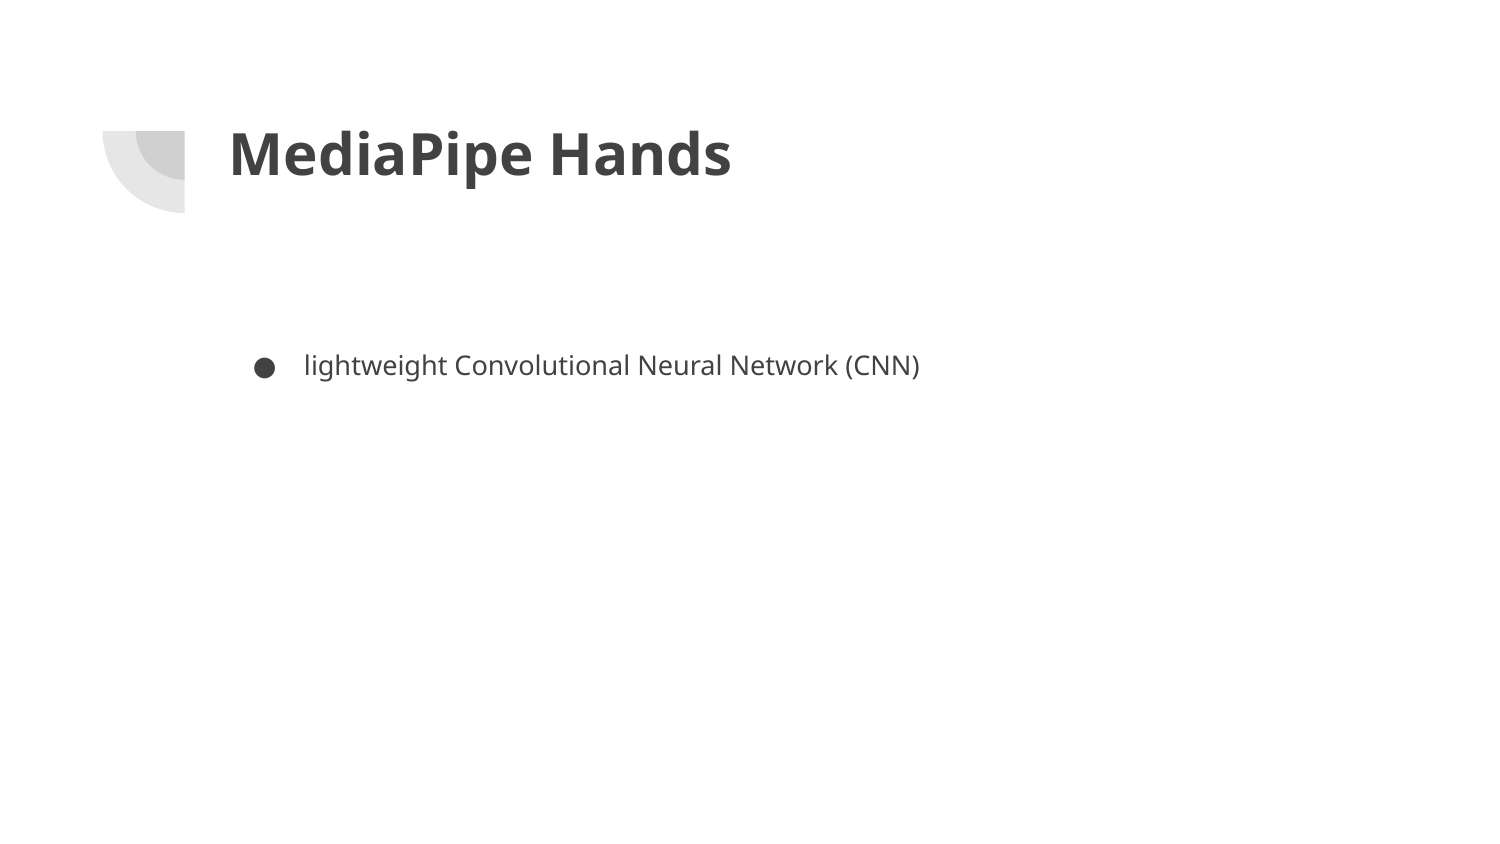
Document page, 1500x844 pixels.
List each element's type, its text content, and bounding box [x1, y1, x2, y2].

list lightweight Convolutional Neural Network (CNN) [213, 326, 1368, 744]
title MediaPipe Hands [213, 98, 1368, 263]
